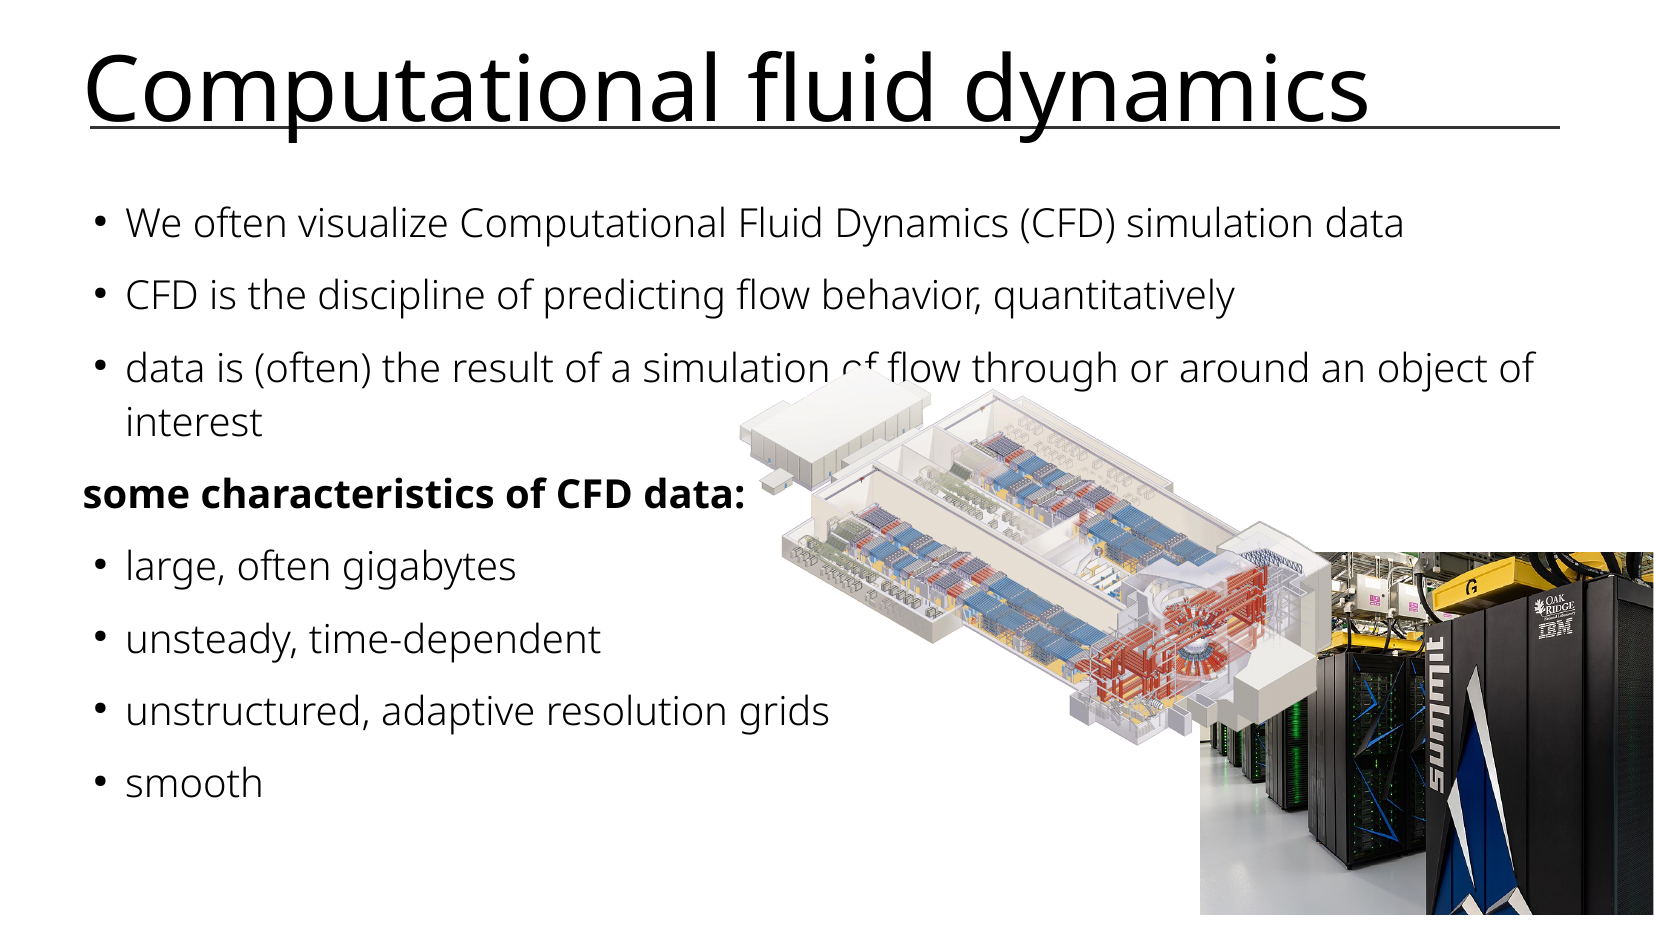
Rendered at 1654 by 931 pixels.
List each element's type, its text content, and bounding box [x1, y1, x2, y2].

list We often visualize Computational Fluid Dynamics (CFD) simulation data CFD is the discipline of predicting flow behavior, quantitatively data is (often) the result of a simulation of flow through or around an object of interest some characteristics of CFD data: large, often gigabytes unsteady, time-dependent unstructured, adaptive resolution grids smooth [82, 195, 1571, 811]
picture [735, 359, 1654, 916]
title Computational fluid dynamics [82, 32, 1571, 140]
